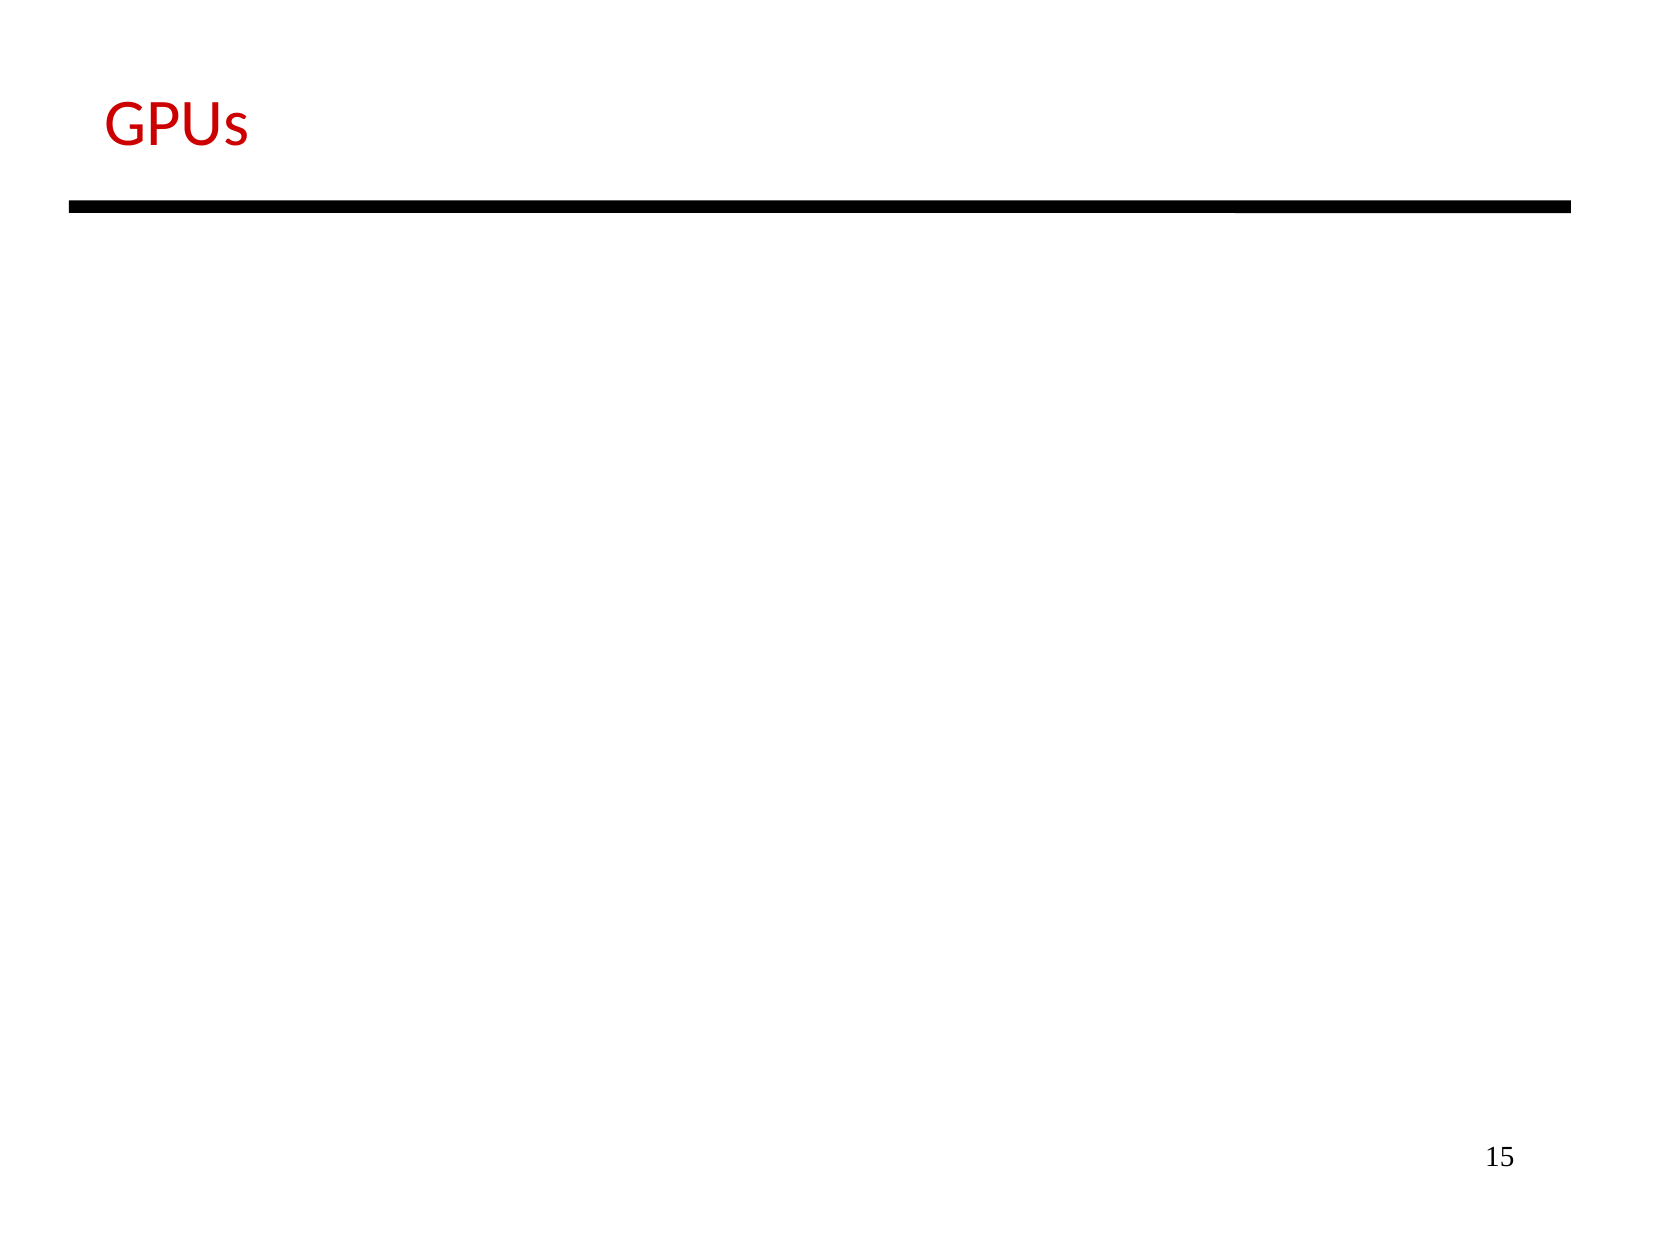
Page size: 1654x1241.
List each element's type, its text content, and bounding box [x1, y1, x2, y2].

slide_number <number> [1185, 1129, 1530, 1213]
text_box GPUs [89, 71, 265, 167]
